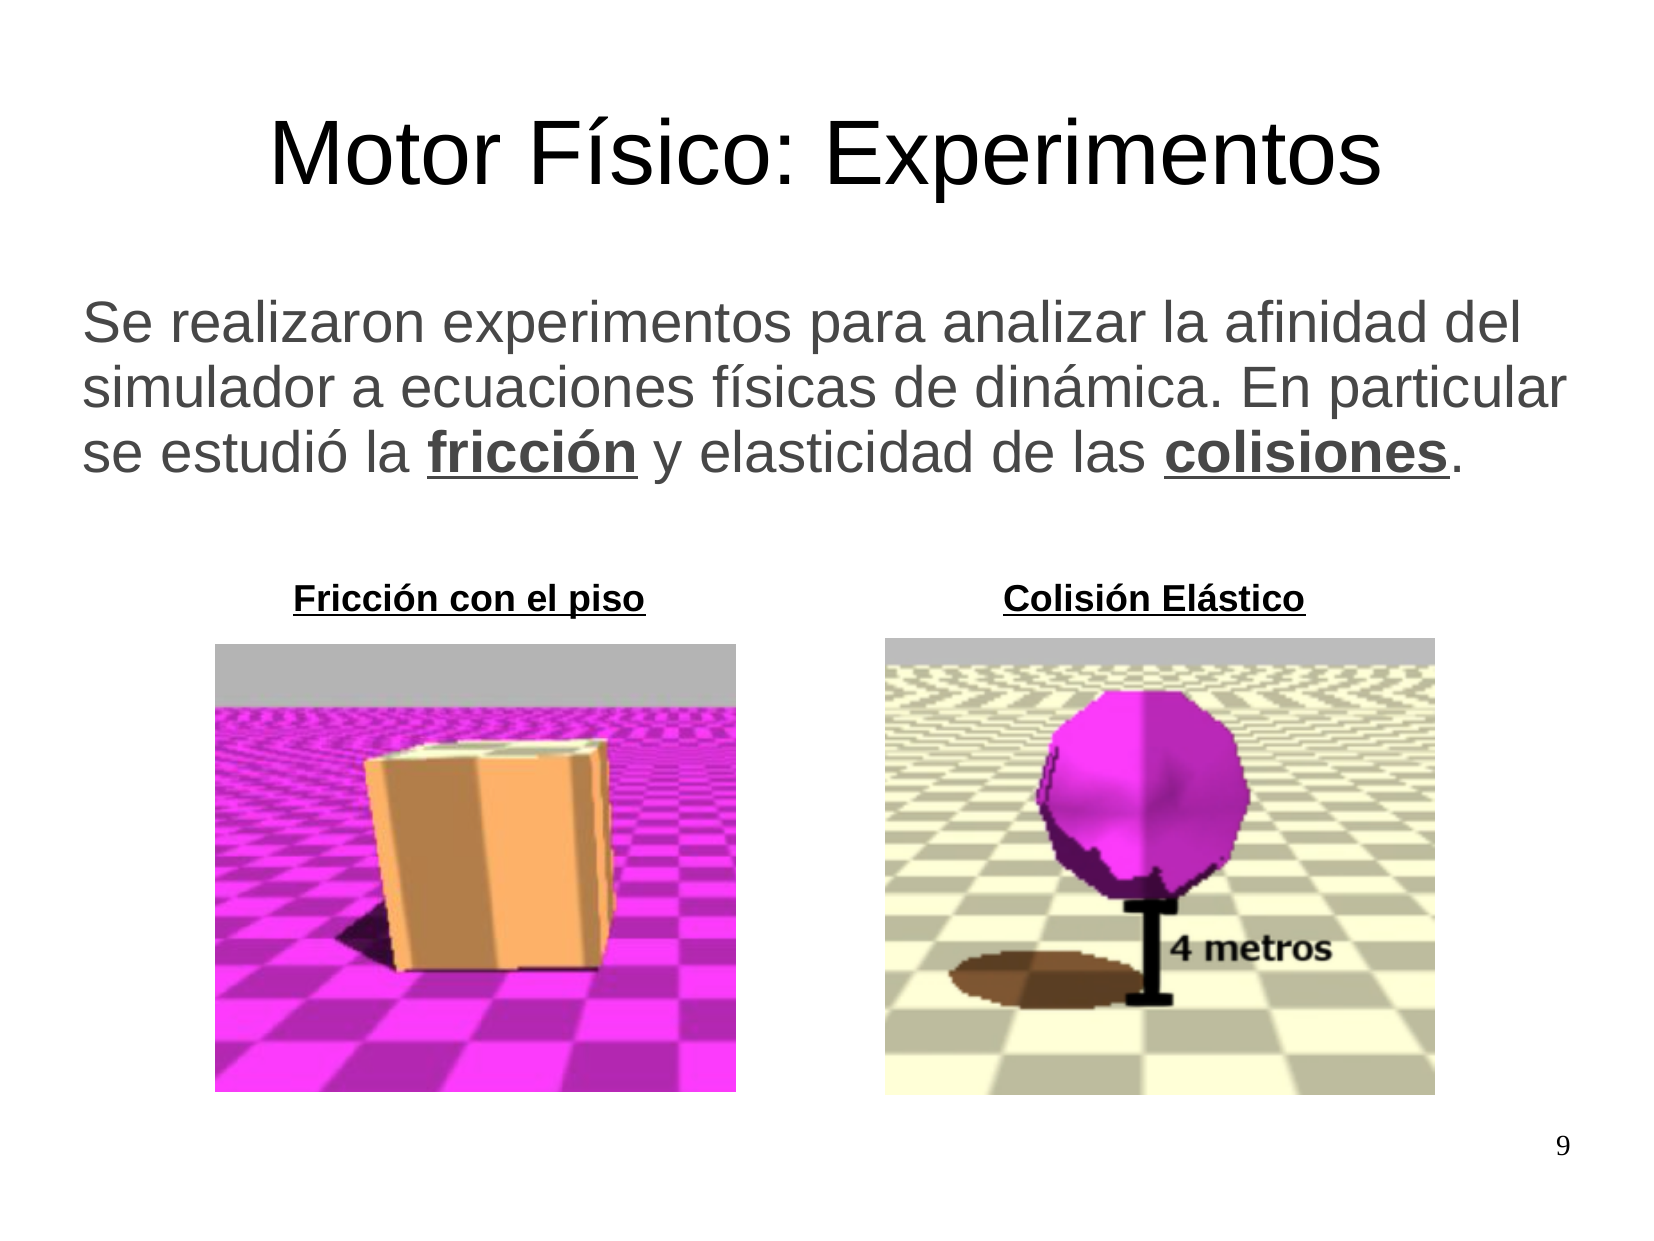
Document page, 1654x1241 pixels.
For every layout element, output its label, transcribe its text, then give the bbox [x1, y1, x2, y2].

picture [215, 644, 736, 1092]
list Se realizaron experimentos para analizar la afinidad del simulador a ecuaciones físicas de dinámica. En particular se estudió la fricción y elasticidad de las colisiones. [82, 290, 1571, 1010]
title Motor Físico: Experimentos [82, 49, 1571, 257]
text_box Colisión Elástico [988, 570, 1321, 627]
text_box Fricción con el piso [278, 570, 661, 627]
picture [885, 638, 1435, 1096]
